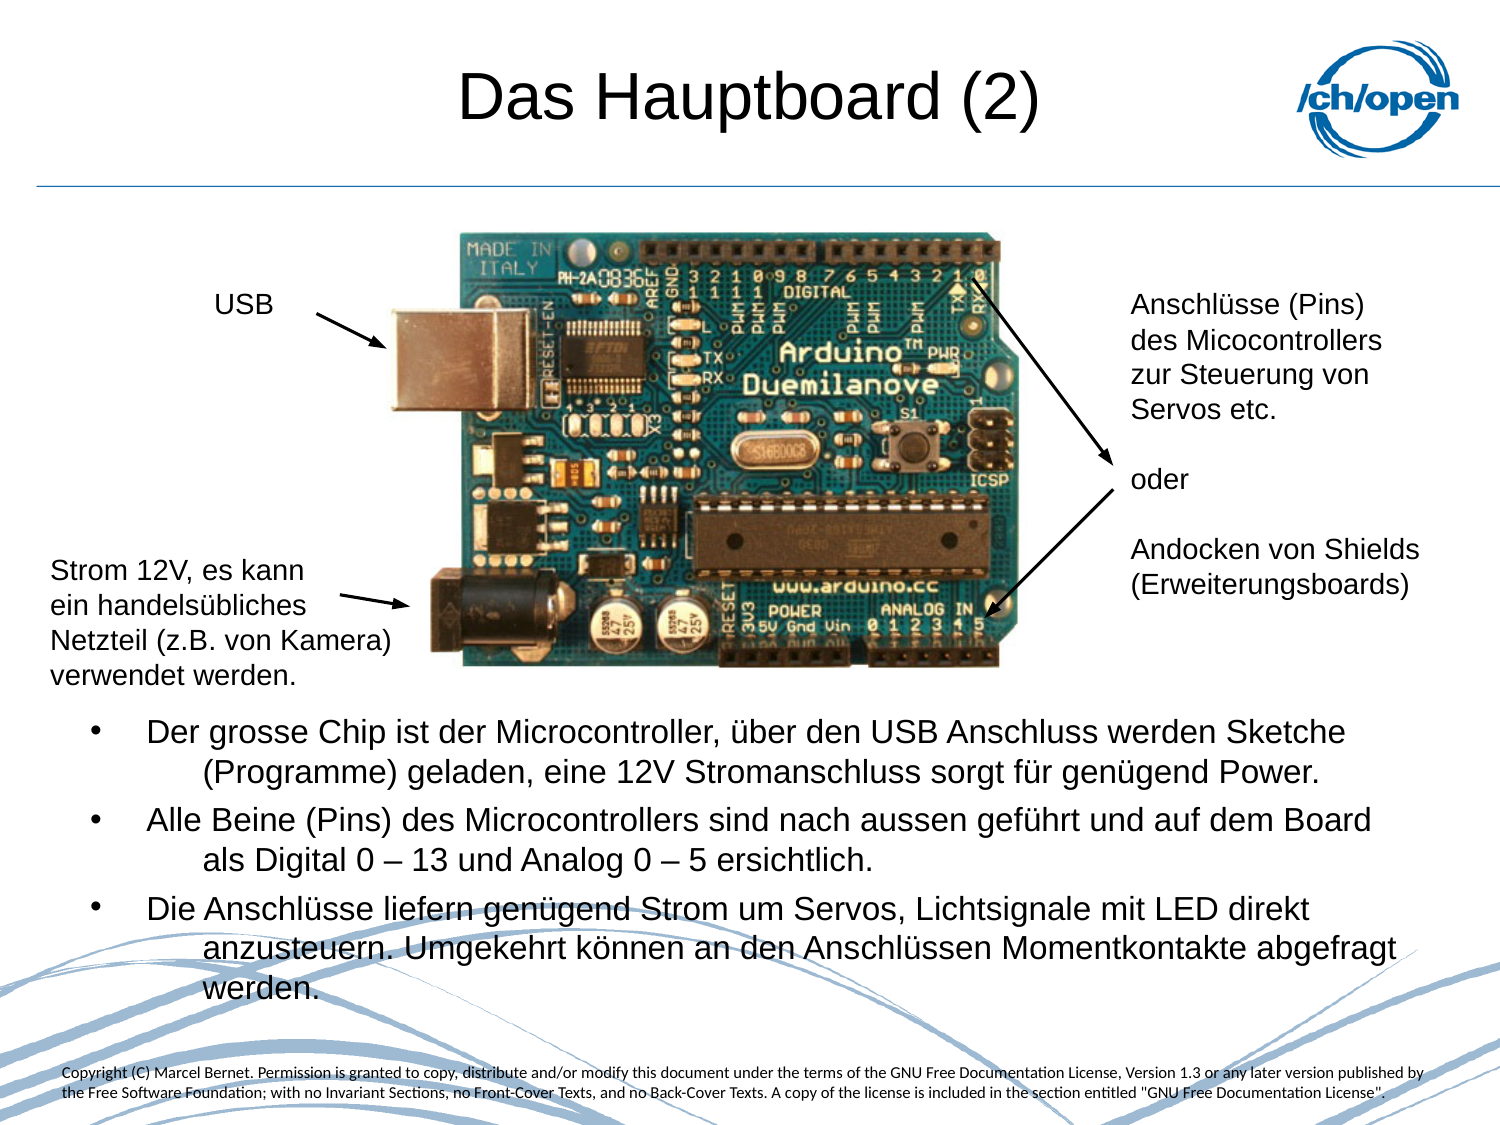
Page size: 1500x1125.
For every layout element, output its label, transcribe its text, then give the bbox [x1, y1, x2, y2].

picture [363, 196, 1067, 703]
title Das Hauptboard (2) [75, 45, 1426, 165]
text_box Anschlüsse (Pins) des Micocontrollers zur Steuerung von Servos etc. oder Andocken von Shields (Erweiterungsboards) [1115, 278, 1437, 612]
text_box Strom 12V, es kann ein handelsübliches Netzteil (z.B. von Kamera) verwendet werden. [35, 543, 409, 701]
list Der grosse Chip ist der Microcontroller, über den USB Anschluss werden Sketche (Programme) geladen, eine 12V Stromanschluss sorgt für genügend Power. Alle Beine (Pins) des Microcontrollers sind nach aussen geführt und auf dem Board als Digital 0 – 13 und Analog 0 – 5 ersichtlich. Die Anschlüsse liefern genügend Strom um Servos, Lichtsignale mit LED direkt anzusteuern. Umgekehrt können an den Anschlüssen Momentkontakte abgefragt werden. [75, 703, 1426, 1043]
text_box USB [199, 278, 291, 329]
